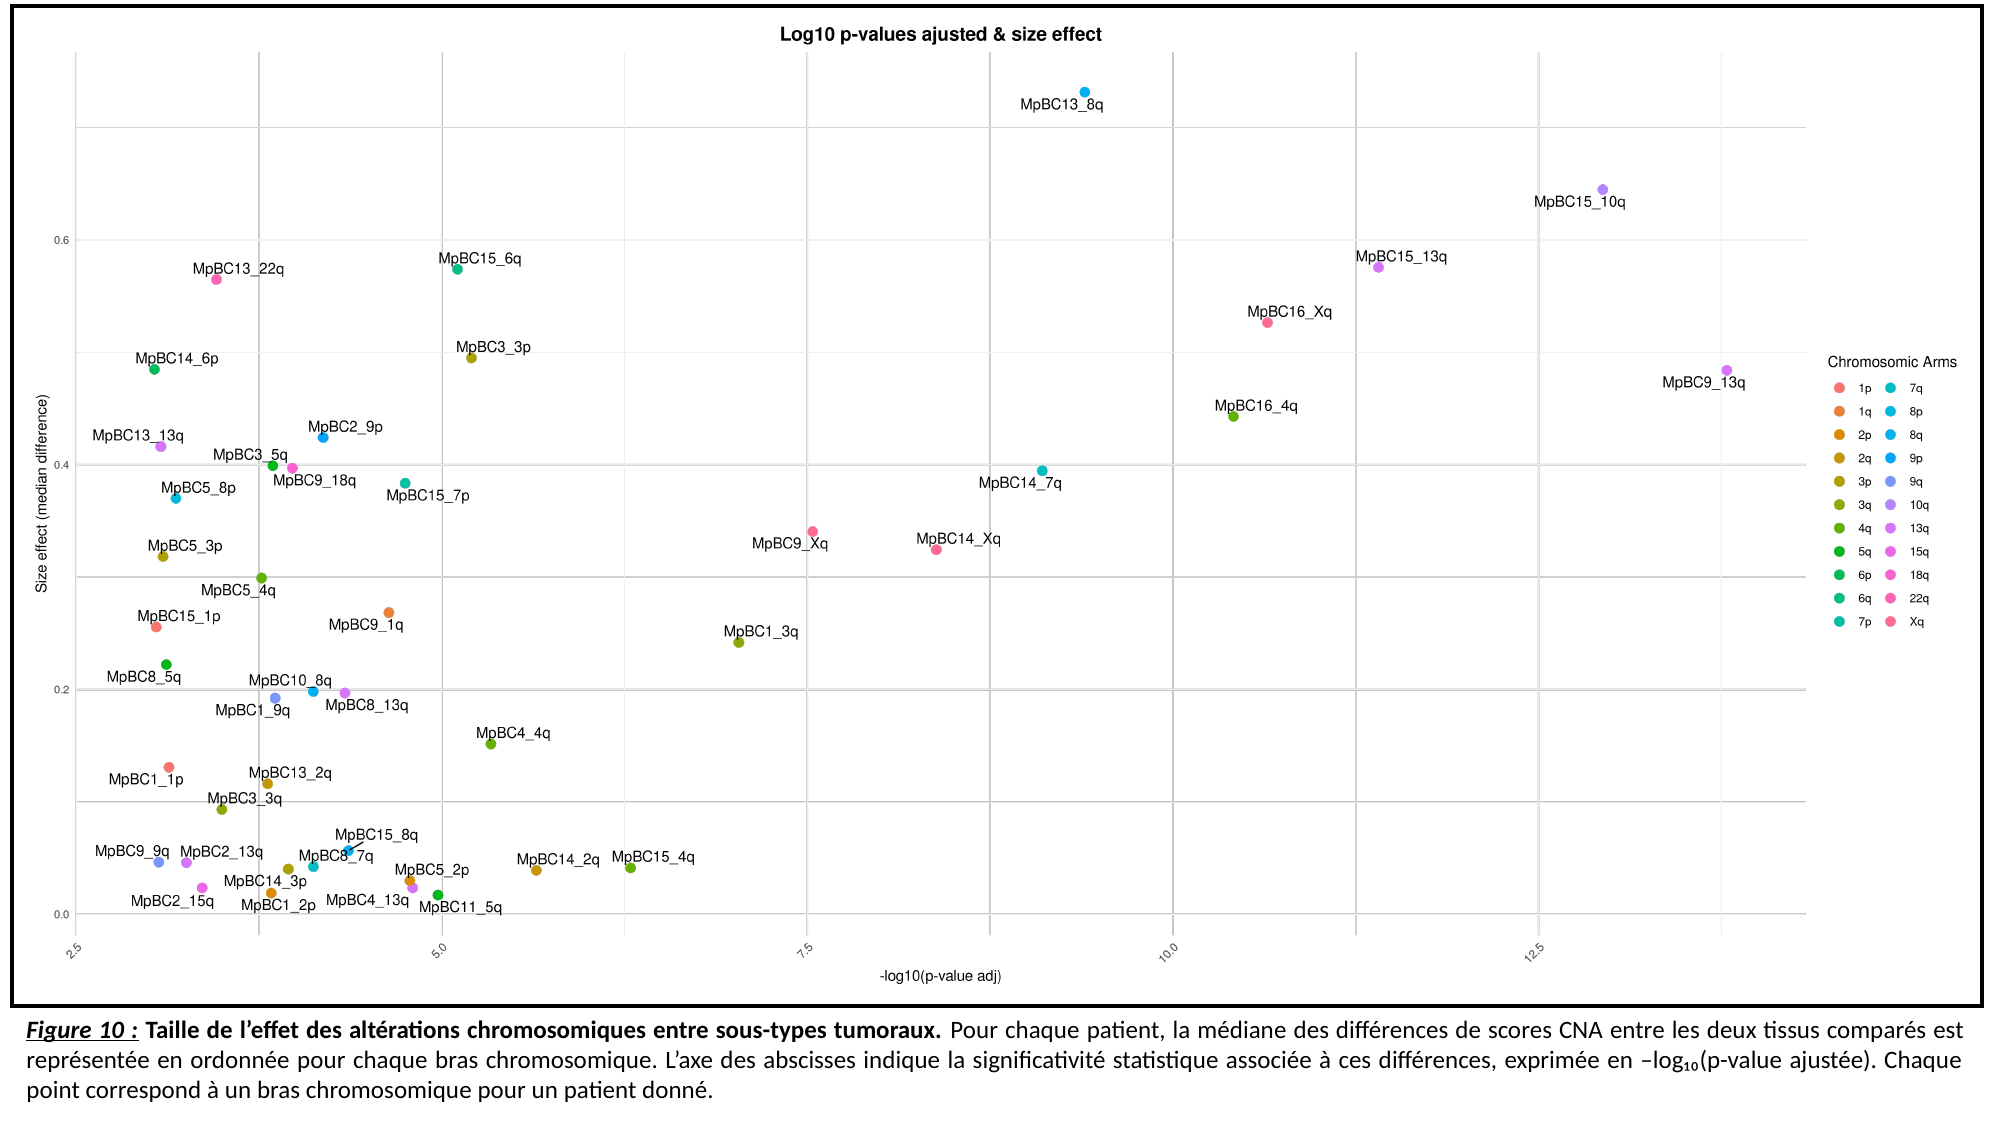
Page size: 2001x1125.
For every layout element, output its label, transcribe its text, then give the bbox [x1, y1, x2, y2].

picture [28, 19, 1972, 992]
text_box Figure 10 : Taille de l’effet des altérations chromosomiques entre sous-types tumoraux. Pour chaque patient, la médiane des différences de scores CNA entre les deux tissus comparés est représentée en ordonnée pour chaque bras chromosomique. L’axe des abscisses indique la significativité statistique associée à ces différences, exprimée en –log₁₀(p-value ajustée). Chaque point correspond à un bras chromosomique pour un patient donné. [11, 1008, 1981, 1111]
